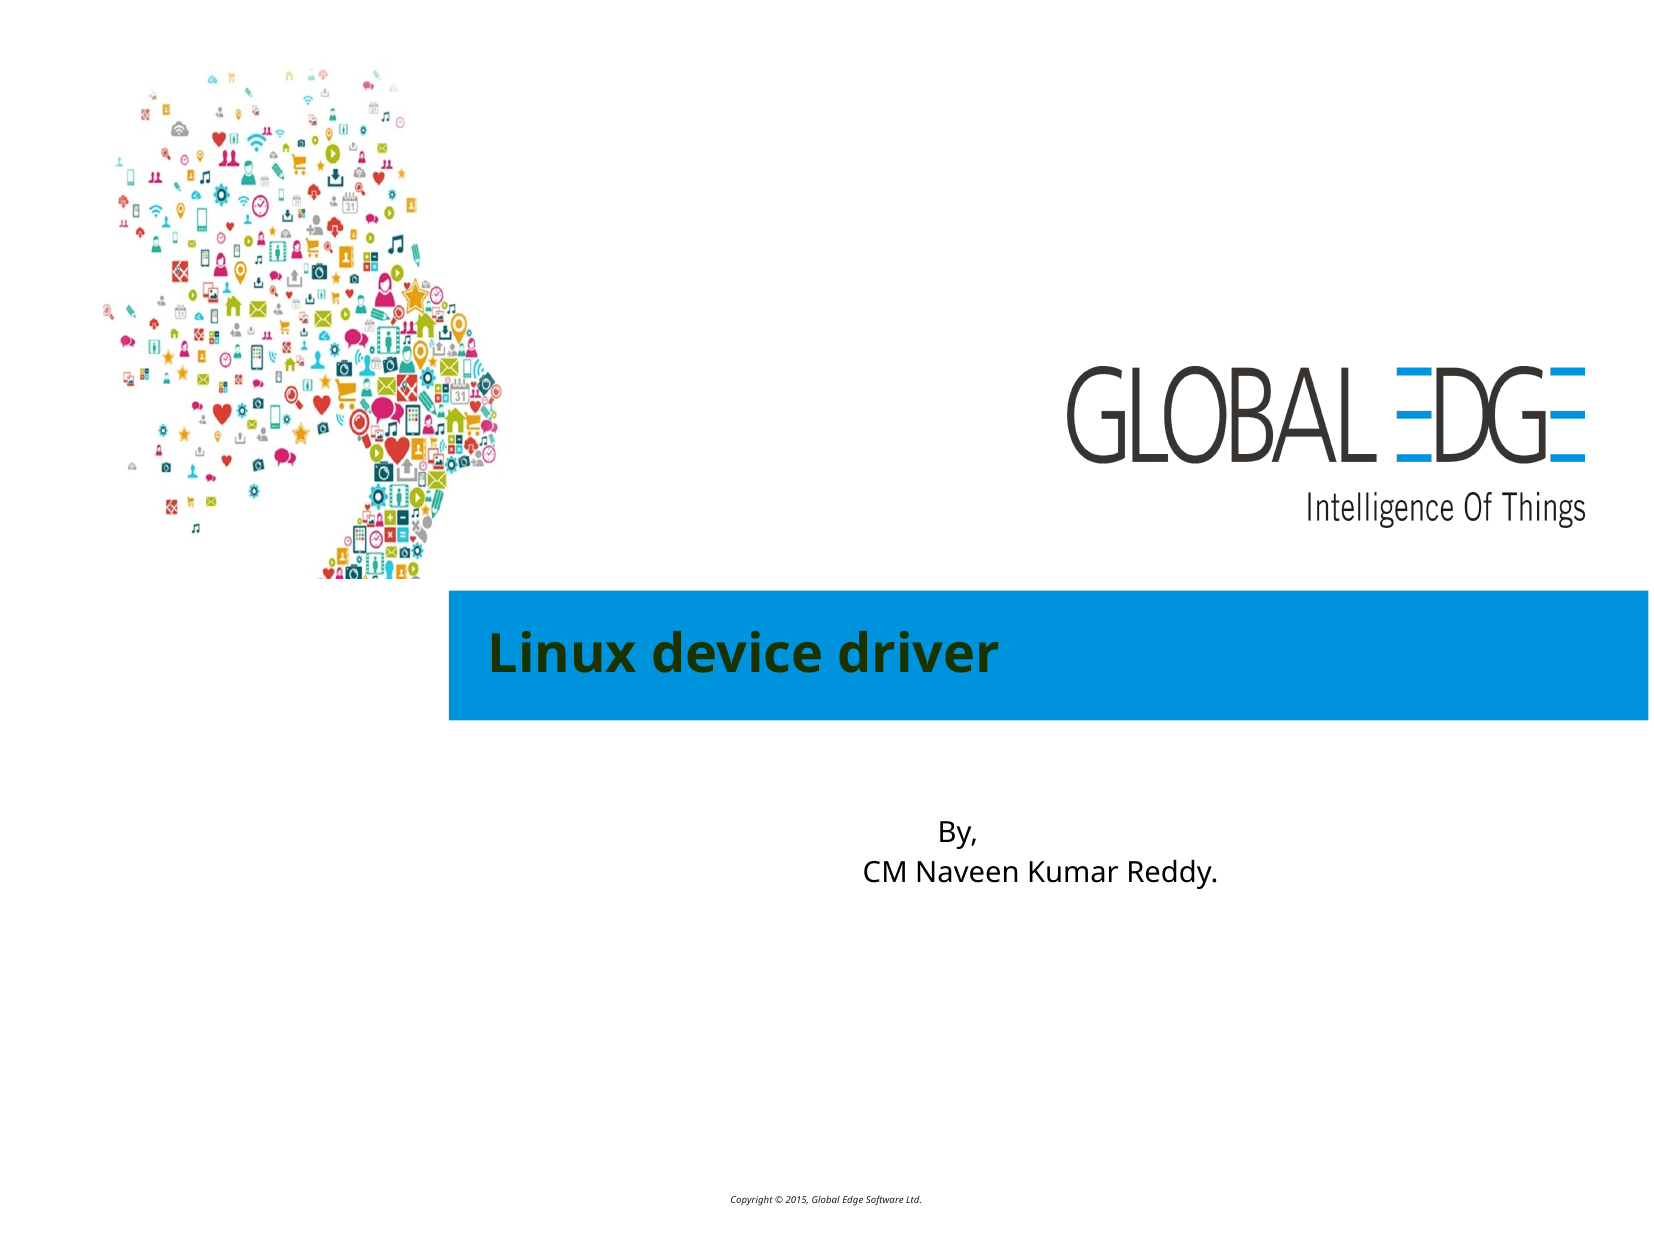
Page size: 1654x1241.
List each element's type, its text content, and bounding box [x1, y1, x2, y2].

text_box By, CM Naveen Kumar Reddy. [720, 764, 1567, 910]
title [448, 590, 1649, 721]
picture [1067, 366, 1585, 528]
text_box Linux device driver [472, 606, 1637, 686]
picture [103, 0, 520, 579]
